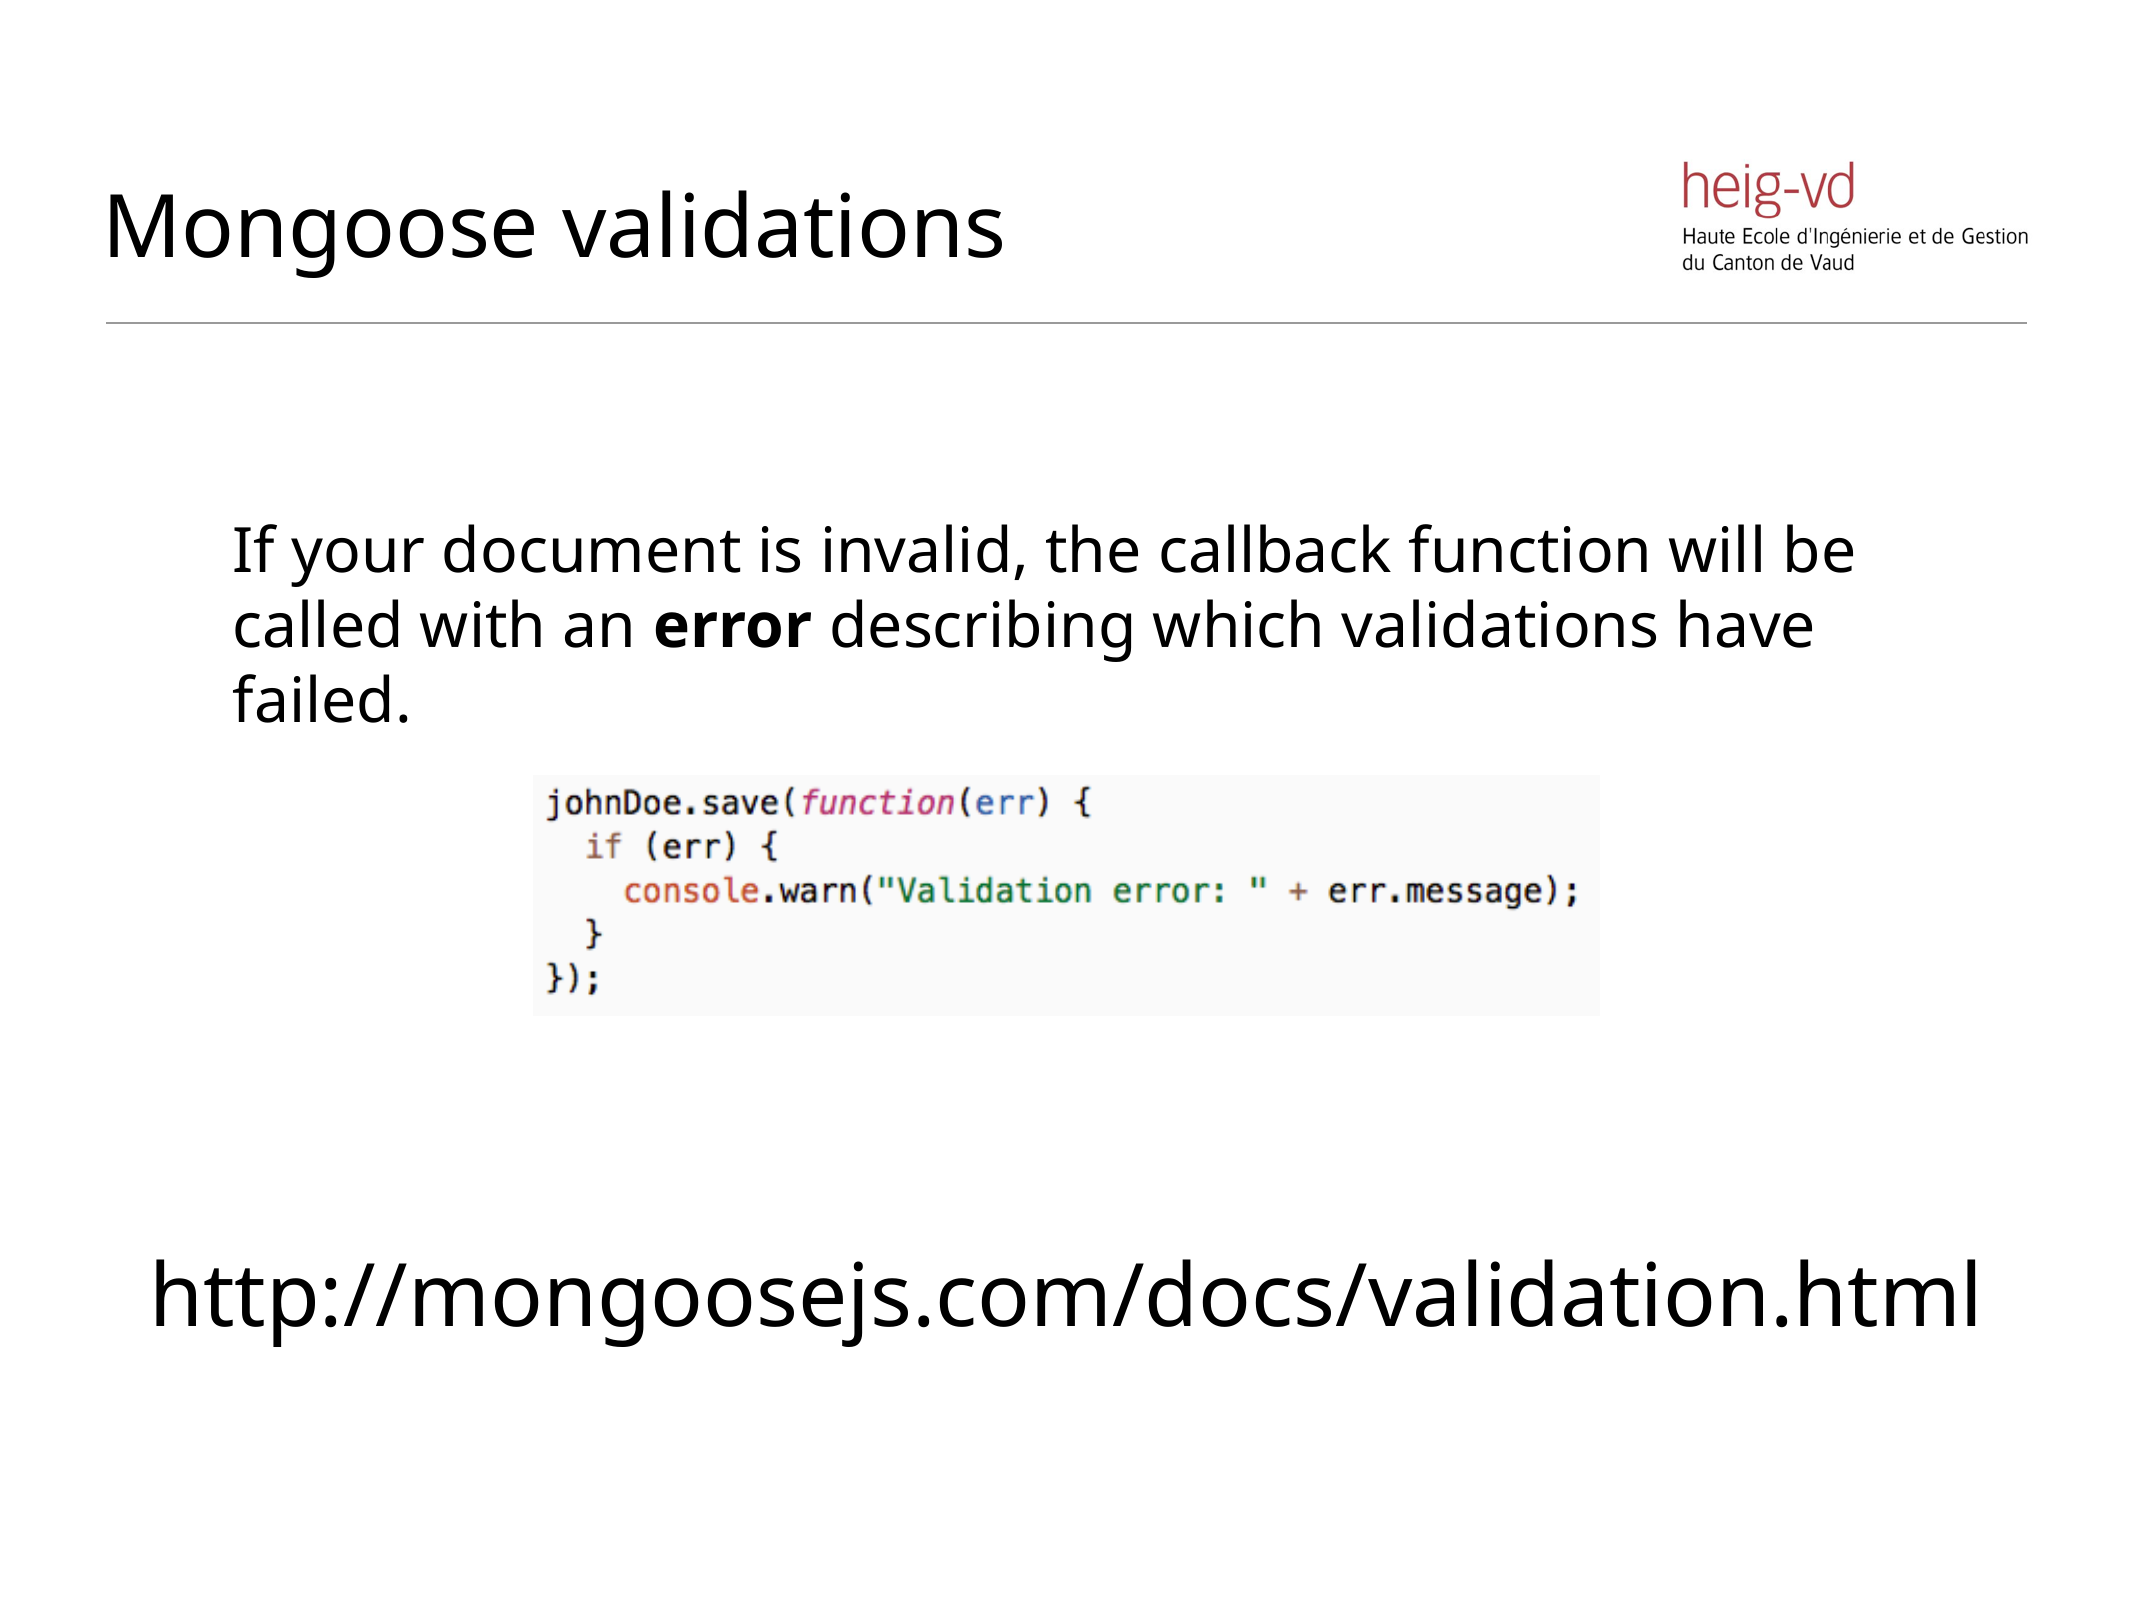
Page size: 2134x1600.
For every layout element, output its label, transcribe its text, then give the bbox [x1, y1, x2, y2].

text_box If your document is invalid, the callback function will be called with an error describing which validations have failed. [224, 502, 1909, 744]
picture [533, 775, 1600, 1016]
title Mongoose validations [93, 54, 2040, 284]
text_box http://mongoosejs.com/docs/validation.html [140, 1230, 1993, 1352]
